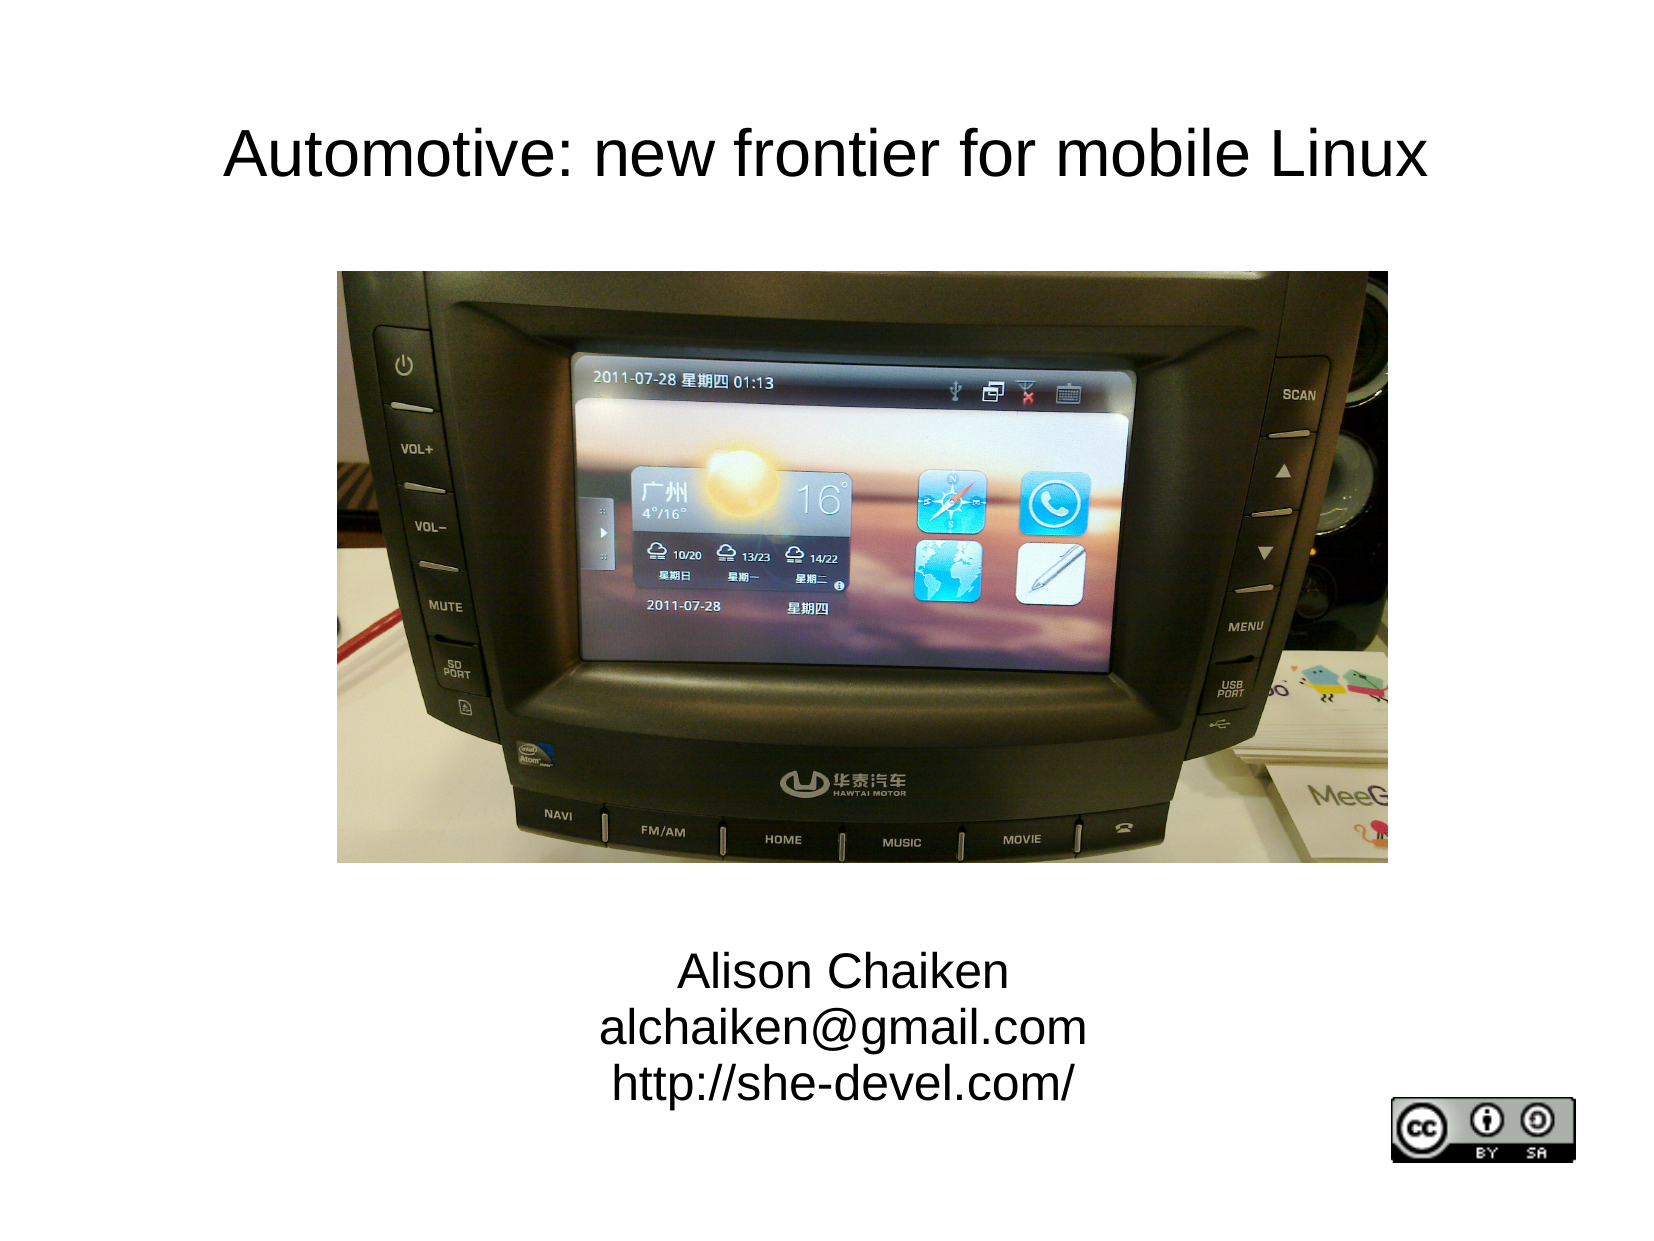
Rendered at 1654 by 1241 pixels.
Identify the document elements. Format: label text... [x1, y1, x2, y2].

picture [337, 271, 1388, 863]
picture [1391, 1097, 1576, 1163]
title Automotive: new frontier for mobile Linux [82, 49, 1571, 257]
subtitle Alison Chaiken alchaiken@gmail.com http://she-devel.com/ [179, 851, 1508, 1204]
